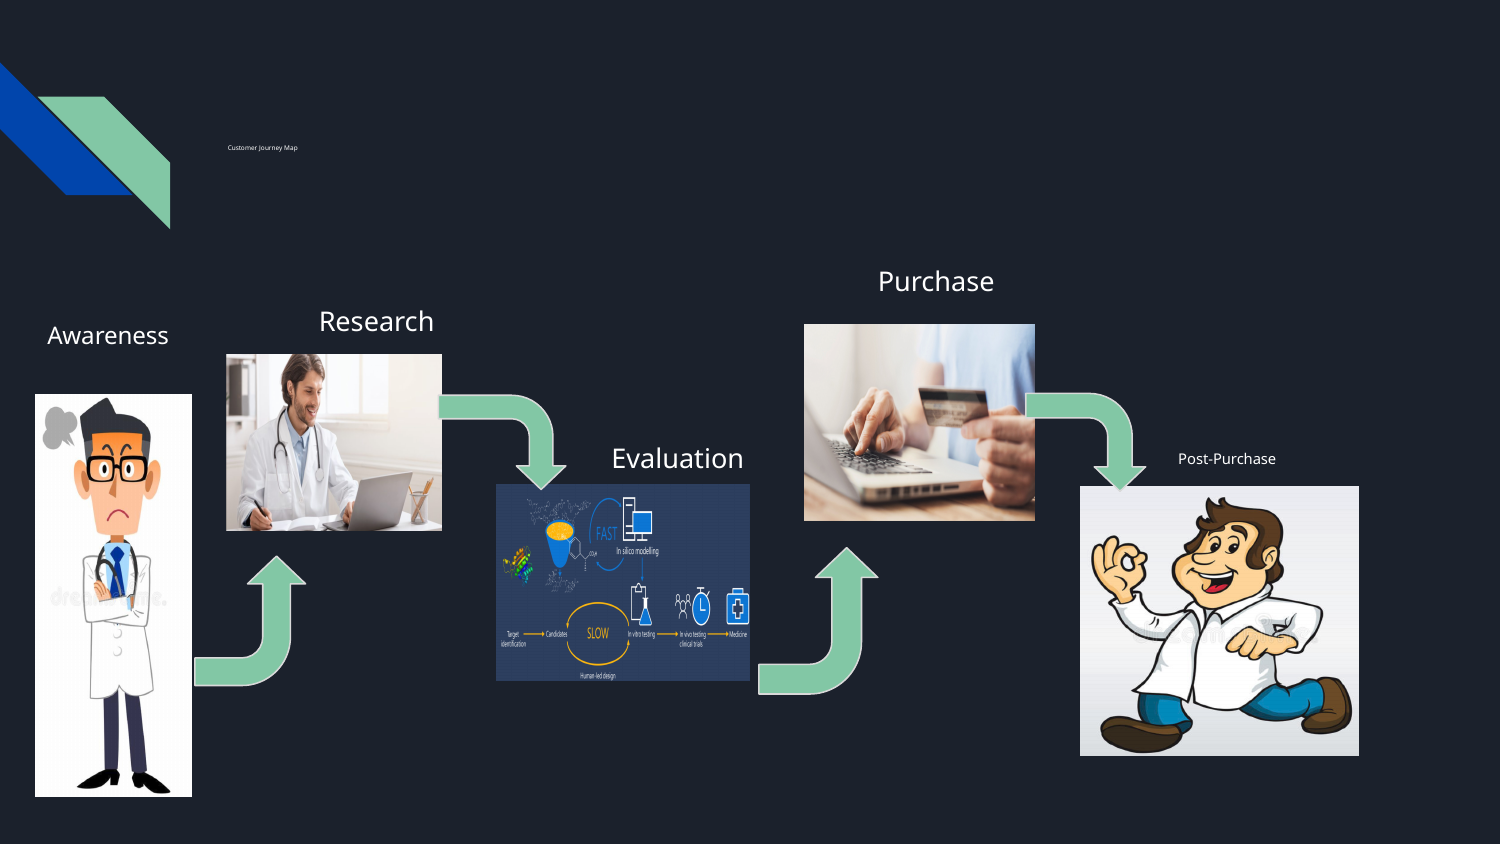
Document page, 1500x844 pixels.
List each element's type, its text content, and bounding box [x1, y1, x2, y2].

text_box [194, 556, 306, 686]
text_box [1025, 393, 1146, 492]
picture [226, 354, 442, 531]
picture [1080, 486, 1359, 756]
picture [35, 394, 192, 797]
list Awareness [32, 301, 196, 372]
title Customer Journey Map [212, 136, 1081, 159]
list Post-Purchase [1163, 431, 1346, 483]
list Evaluation [596, 421, 759, 493]
text_box [758, 547, 878, 695]
text_box [438, 395, 566, 490]
list Research [303, 284, 467, 355]
list Purchase [862, 244, 1026, 315]
picture [496, 484, 750, 682]
picture [804, 324, 1035, 521]
